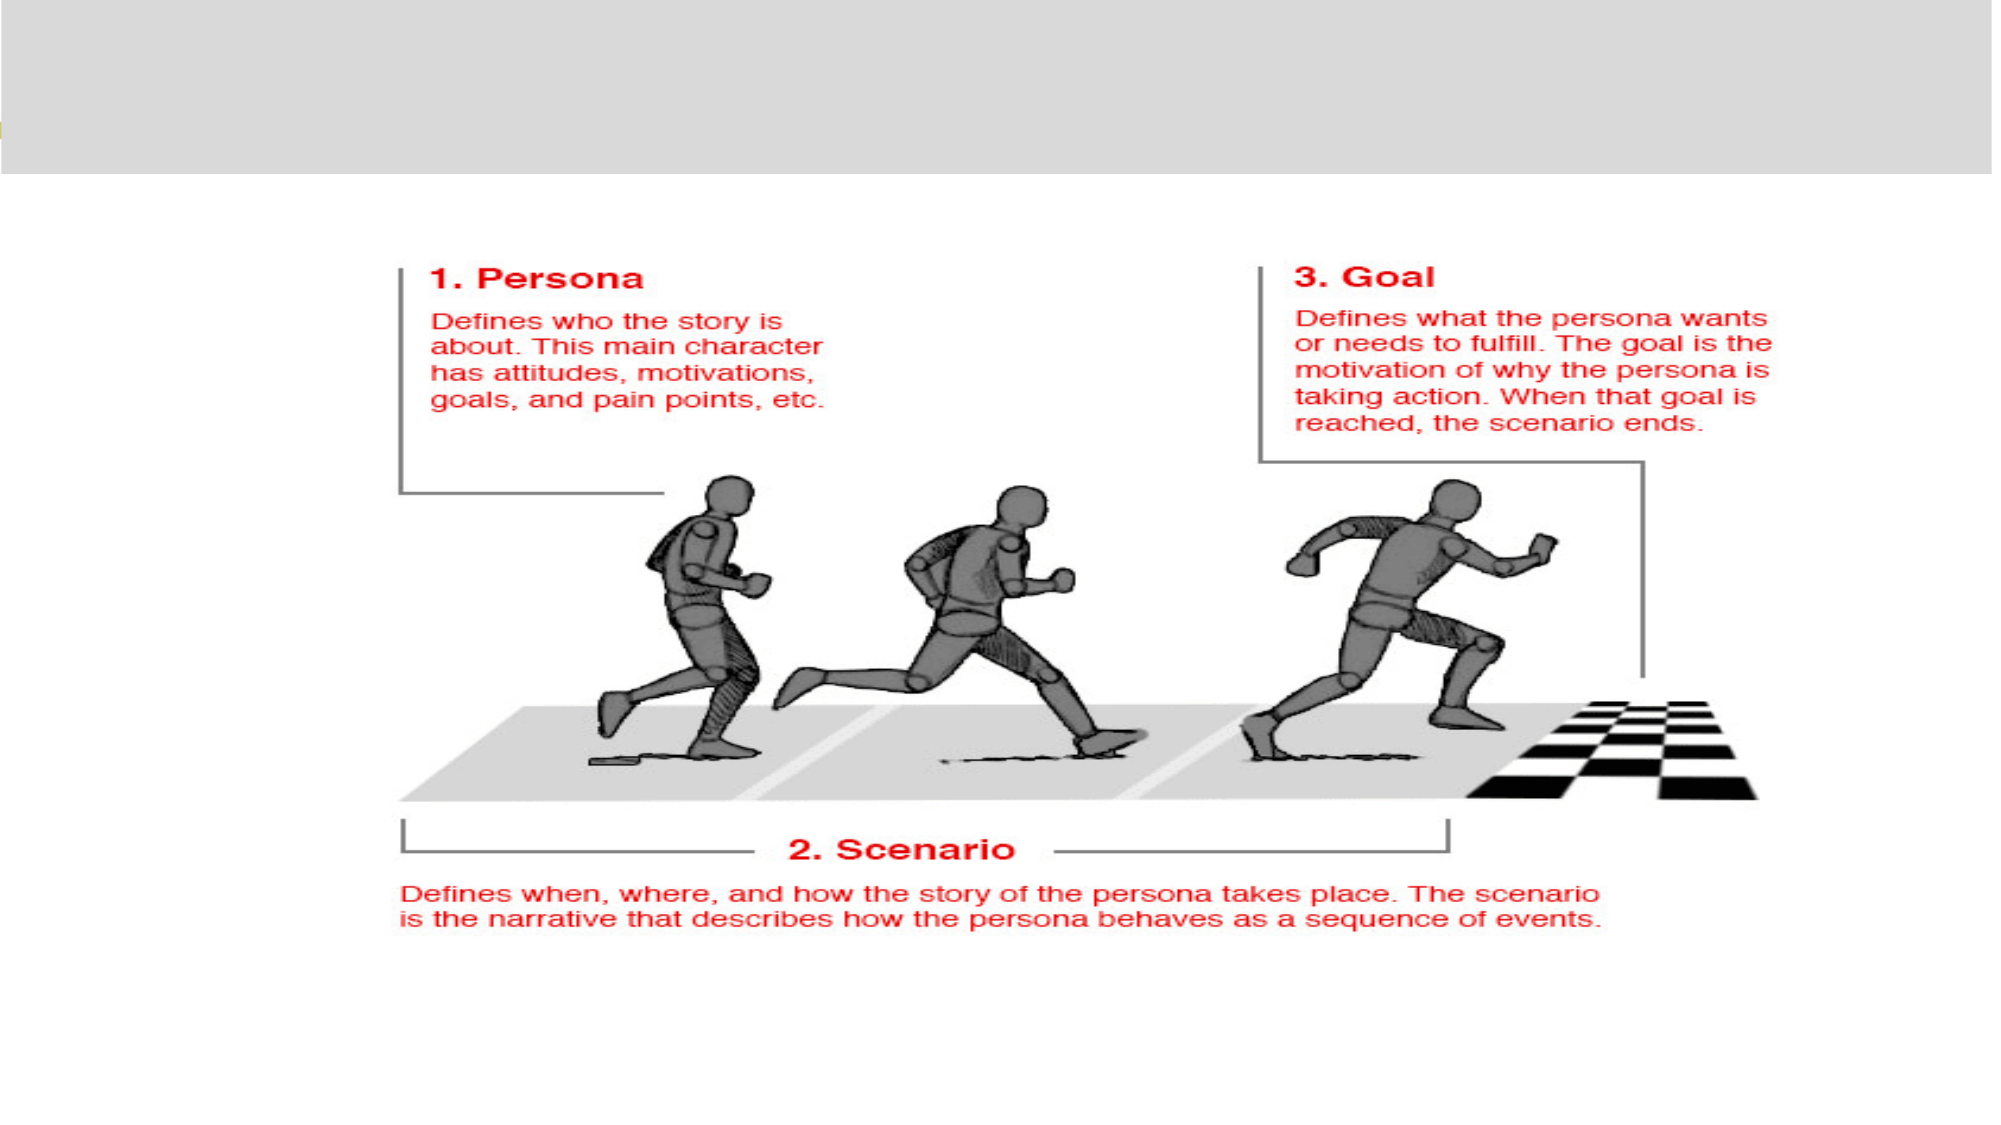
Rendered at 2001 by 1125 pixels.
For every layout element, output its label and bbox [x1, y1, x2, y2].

picture [316, 223, 1843, 974]
text_box [1, 0, 1992, 174]
